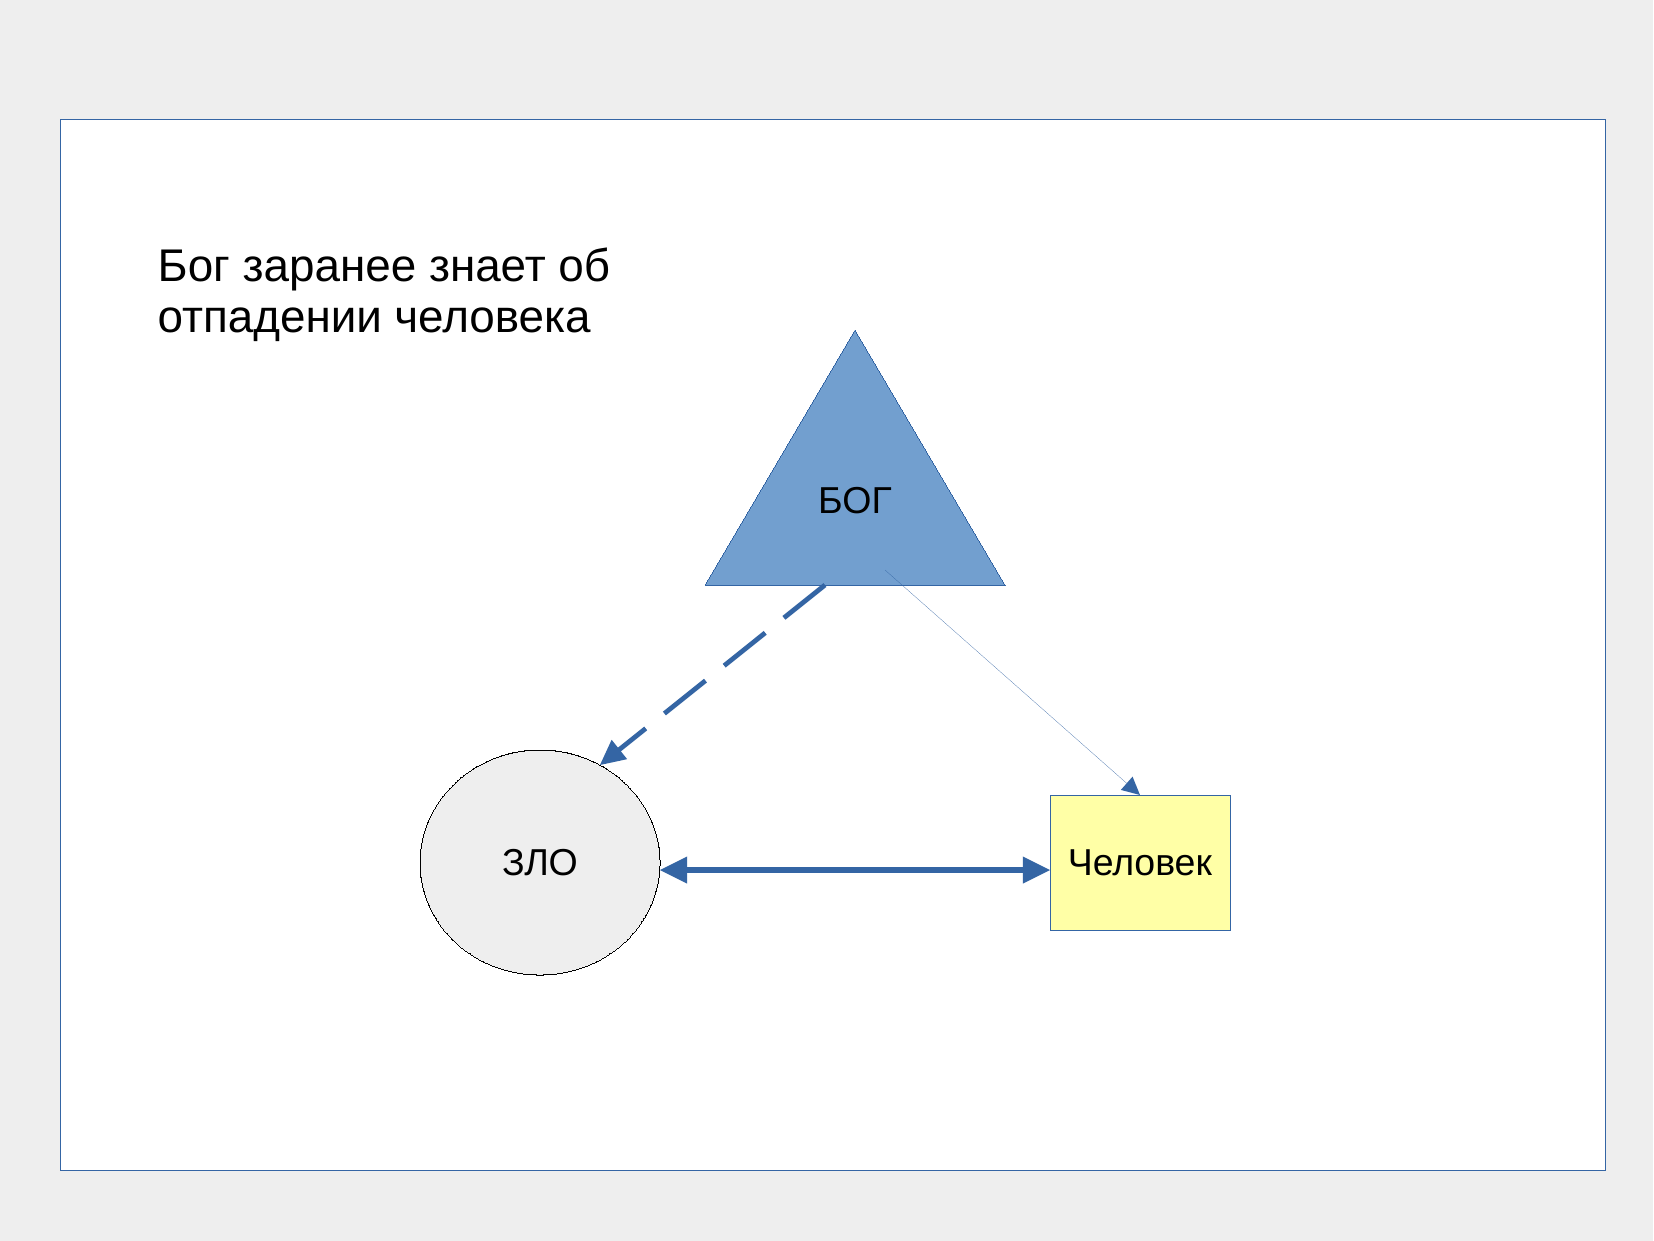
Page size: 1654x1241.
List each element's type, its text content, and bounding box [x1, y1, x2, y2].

text_box Человек [1050, 795, 1231, 931]
text_box [60, 119, 1606, 1171]
subtitle Бог заранее знает об отпадении человека [122, 240, 754, 366]
text_box БОГ [705, 330, 1006, 586]
text_box ЗЛО [420, 750, 661, 976]
